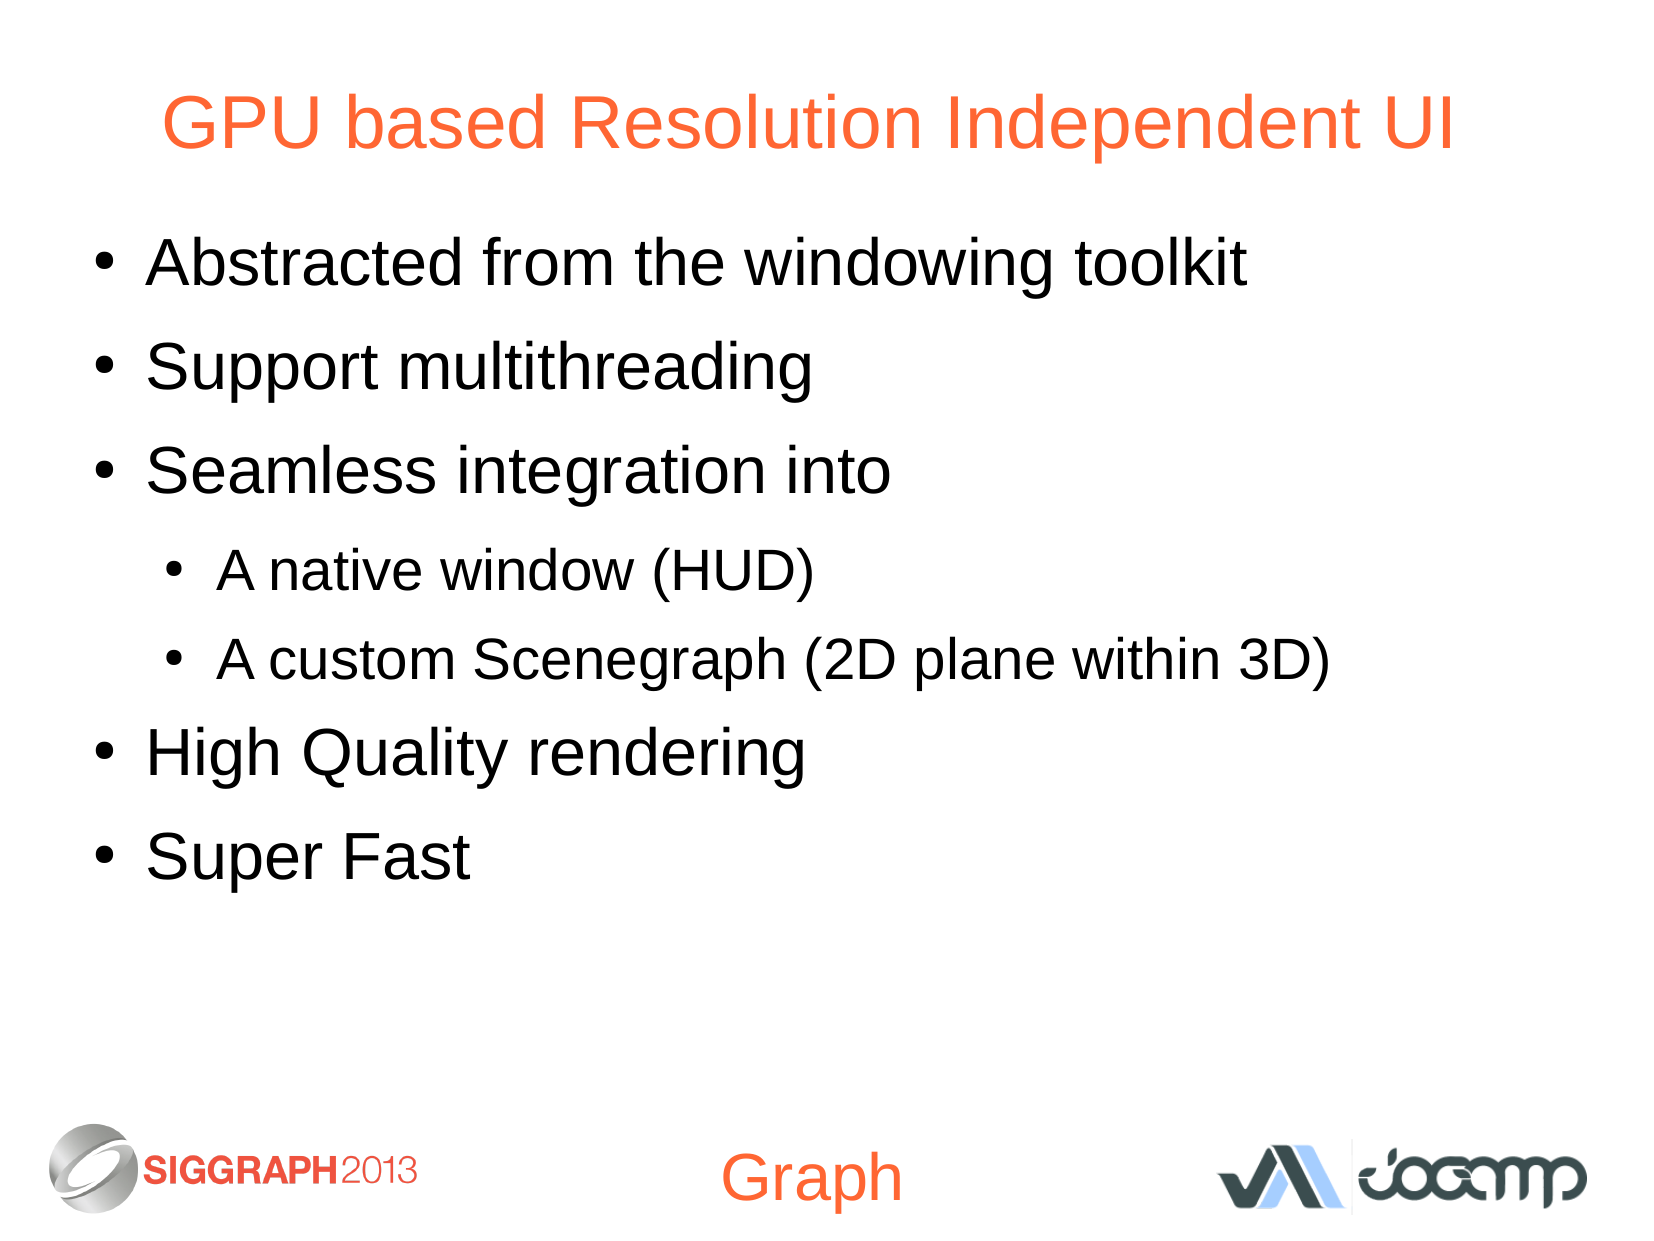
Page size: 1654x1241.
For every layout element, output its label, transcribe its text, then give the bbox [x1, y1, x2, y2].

title GPU based Resolution Independent UI [68, 56, 1576, 181]
picture [1215, 1139, 1587, 1215]
picture [45, 1122, 421, 1215]
text_box Graph [720, 1140, 936, 1216]
list Abstracted from the windowing toolkit Support multithreading Seamless integration into A native window (HUD) A custom Scenegraph (2D plane within 3D) High Quality rendering Super Fast [75, 225, 1571, 1044]
